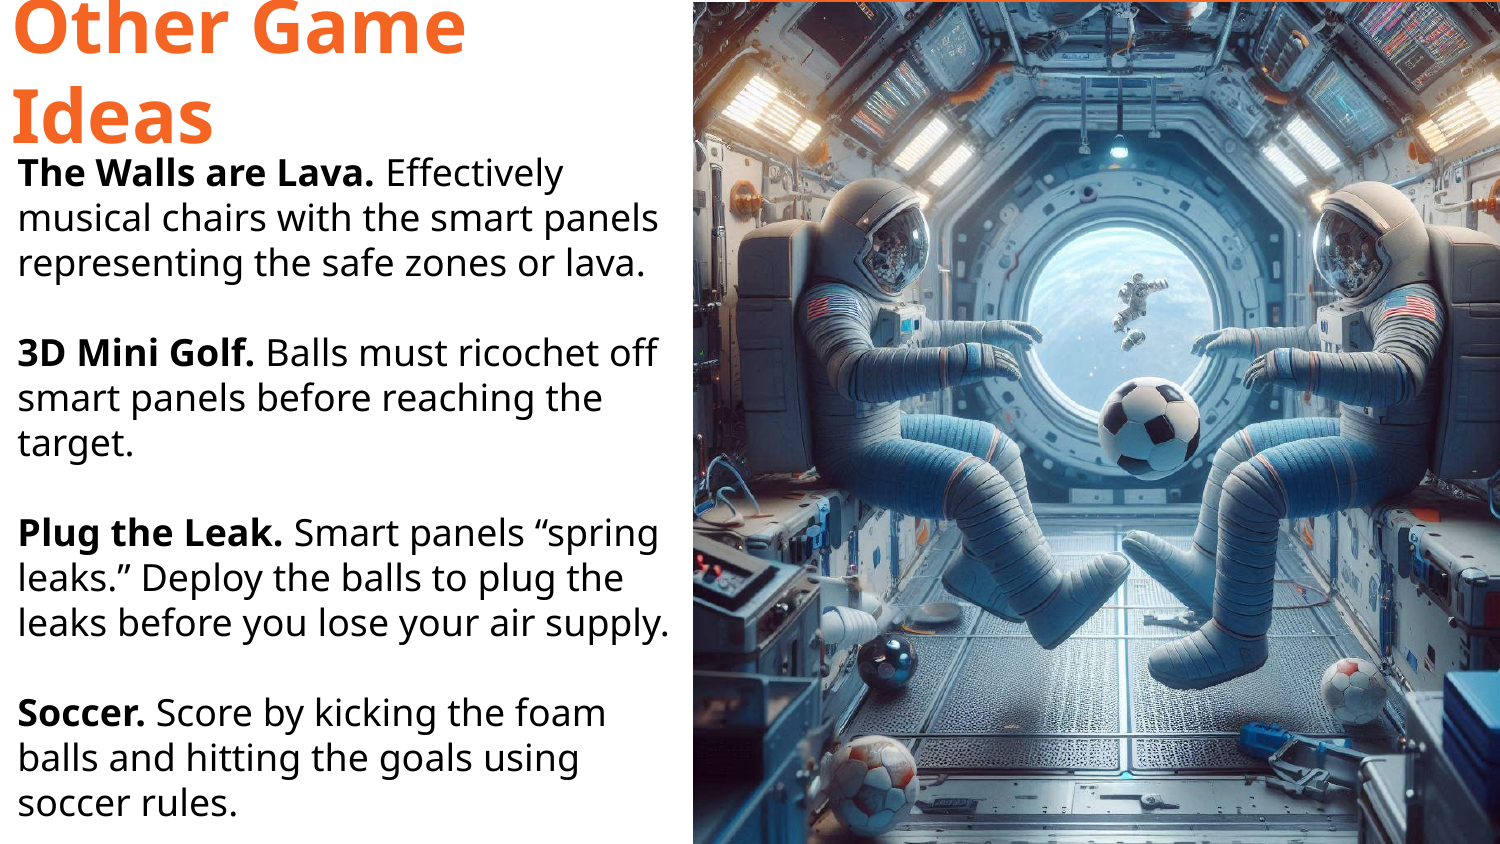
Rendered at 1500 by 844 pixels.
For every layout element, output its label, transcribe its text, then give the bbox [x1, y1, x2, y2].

picture [693, 2, 1500, 844]
text_box The Walls are Lava. Effectively musical chairs with the smart panels representing the safe zones or lava. 3D Mini Golf. Balls must ricochet off smart panels before reaching the target. Plug the Leak. Smart panels “spring leaks.” Deploy the balls to plug the leaks before you lose your air supply. Soccer. Score by kicking the foam balls and hitting the goals using soccer rules. [2, 134, 693, 835]
title Other Game Ideas [0, 11, 684, 127]
